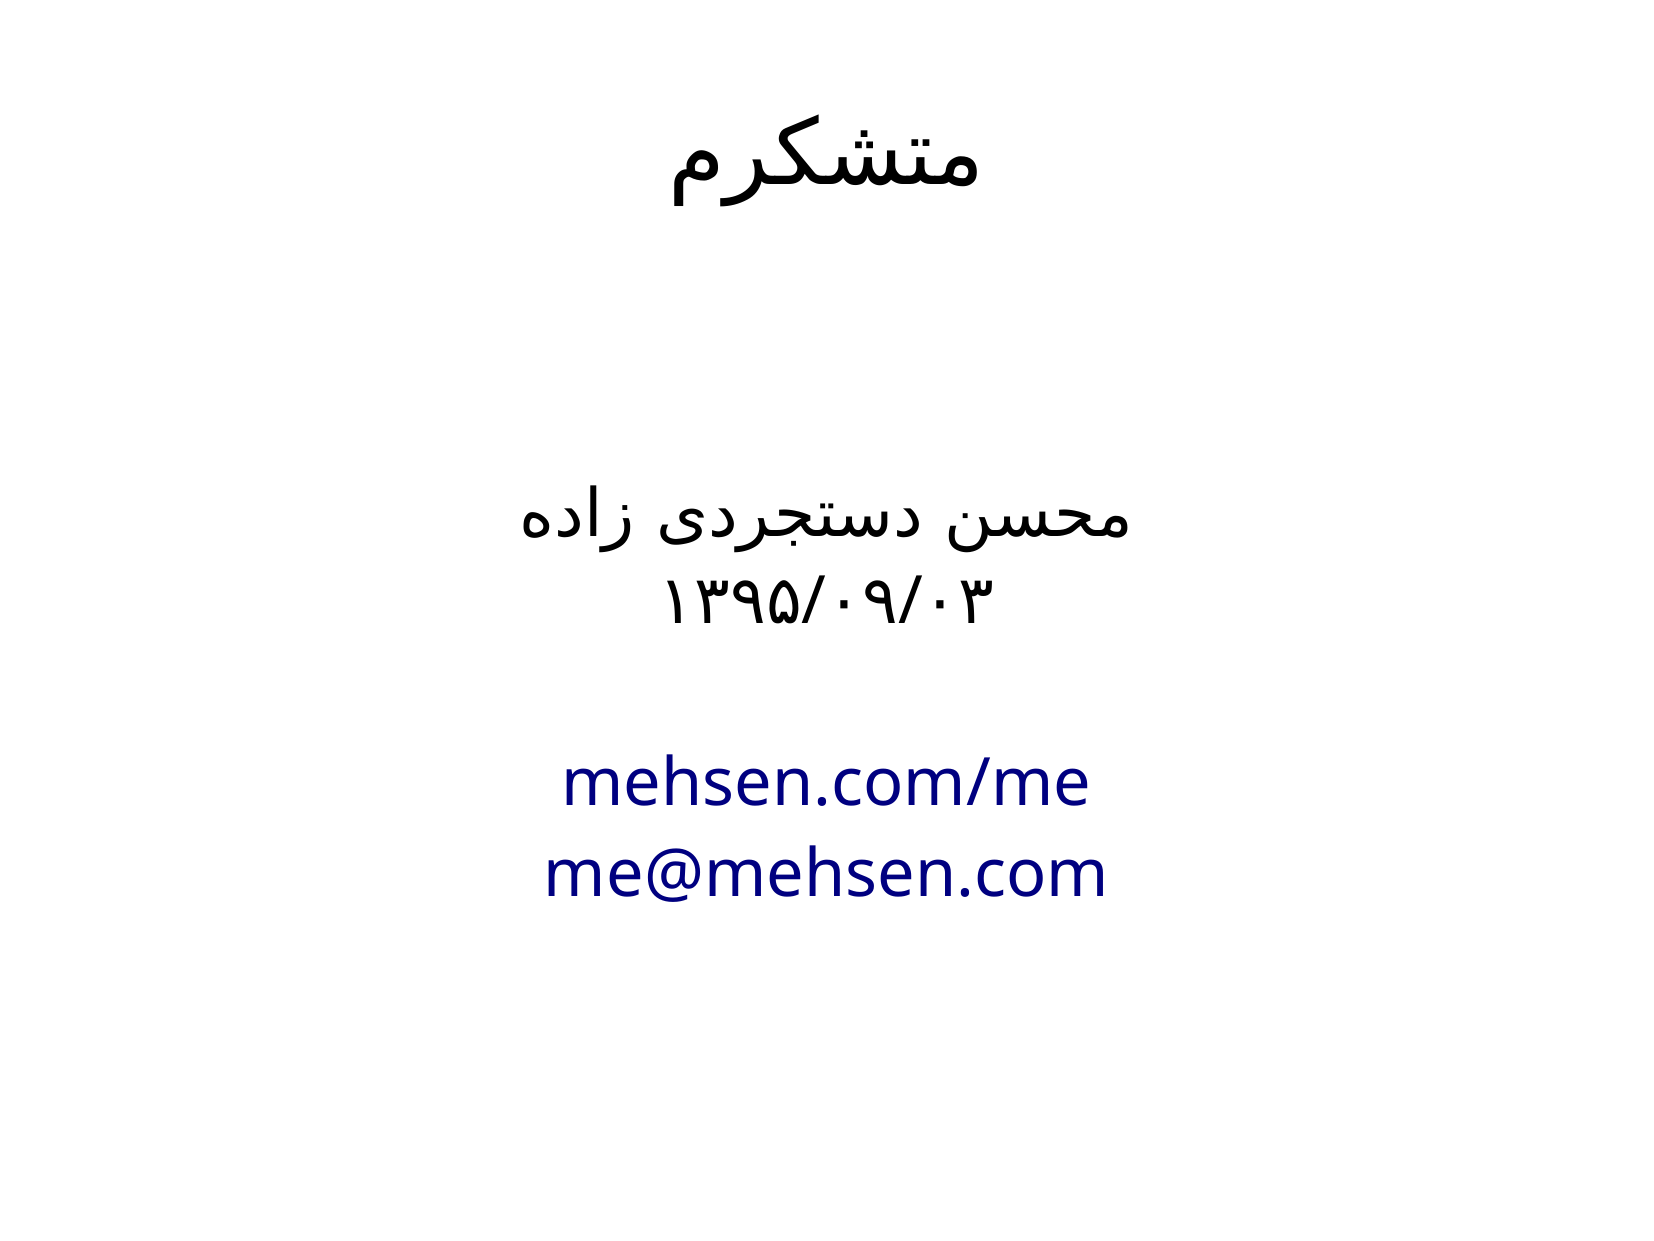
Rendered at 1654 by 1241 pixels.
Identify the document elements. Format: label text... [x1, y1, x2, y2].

subtitle محسن دستجردی زاده ۱۳۹۵/۰۹/۰۳ mehsen.com/me me@mehsen.com [82, 290, 1571, 1010]
title متشکرم [82, 49, 1571, 257]
